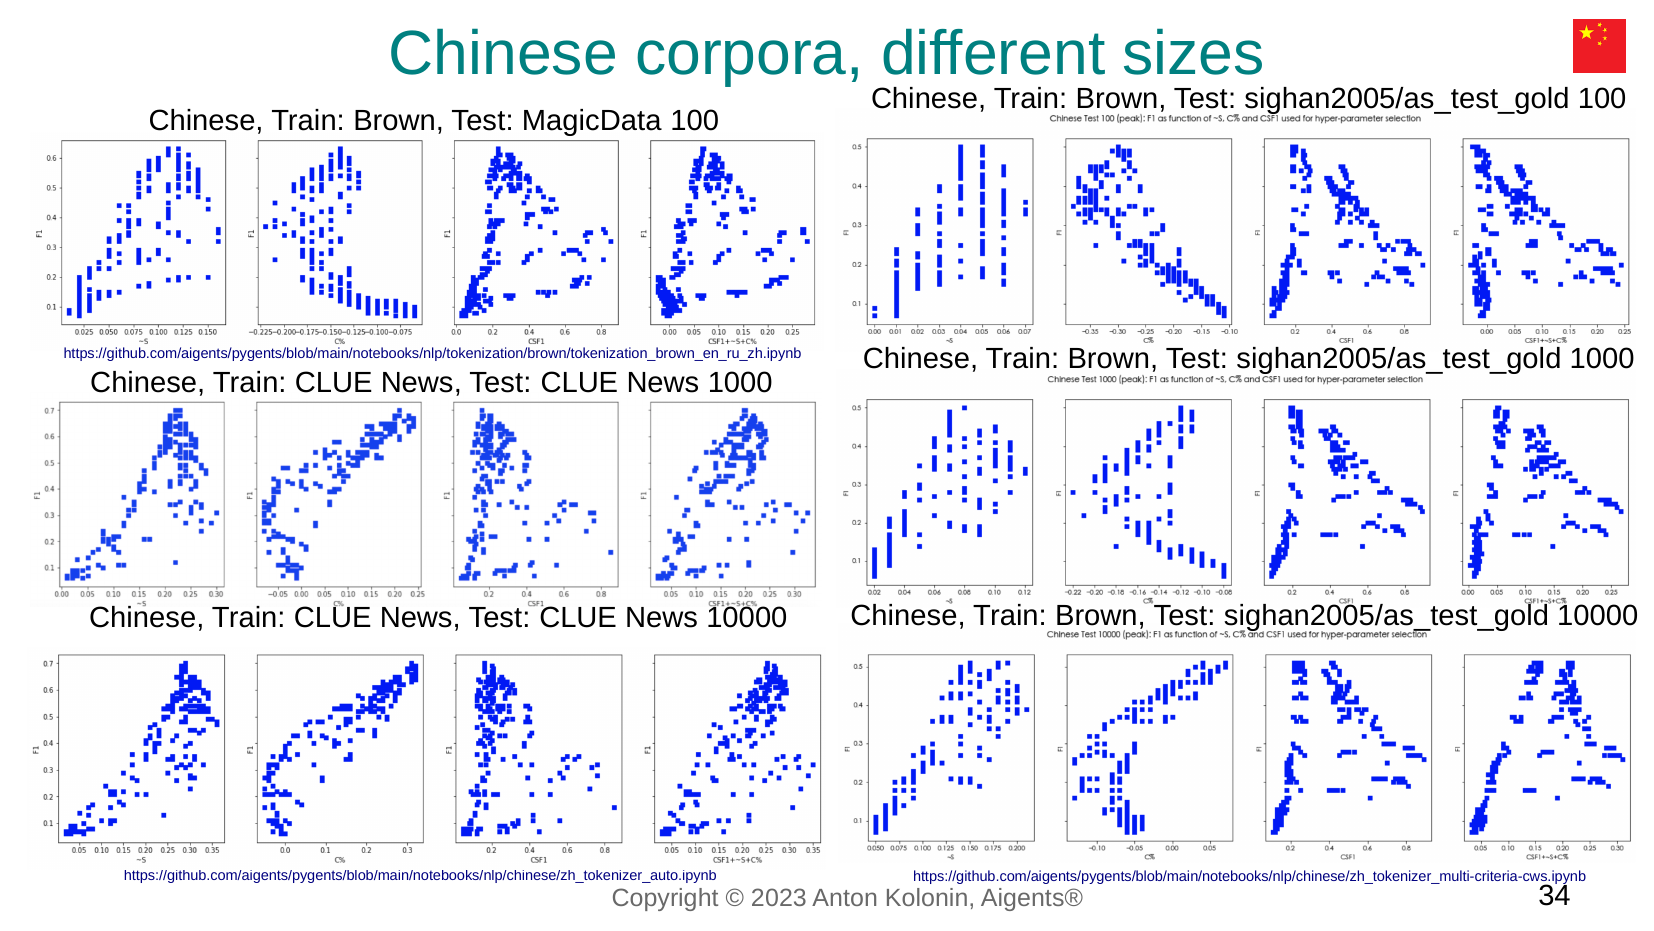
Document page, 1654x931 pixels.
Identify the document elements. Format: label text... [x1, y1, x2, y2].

picture [30, 392, 822, 607]
picture [835, 108, 1636, 352]
picture [27, 647, 826, 871]
text_box Chinese, Train: CLUE News, Test: CLUE News 1000 [75, 358, 834, 407]
text_box Chinese corpora, different sizes [0, 0, 1630, 106]
text_box https://github.com/aigents/pygents/blob/main/notebooks/nlp/chinese/zh_tokenizer_auto.ipynb [109, 871, 732, 891]
text_box https://github.com/aigents/pygents/blob/main/notebooks/nlp/tokenization/brown/tokenization_brown_en_ru_zh.ipynb [48, 338, 817, 370]
text_box Chinese, Train: Brown, Test: sighan2005/as_test_gold 1000 [848, 332, 1651, 384]
text_box https://github.com/aigents/pygents/blob/main/notebooks/nlp/chinese/zh_tokenizer_multi-criteria-cws.ipynb [898, 860, 1602, 892]
picture [1573, 19, 1626, 73]
picture [836, 369, 1636, 591]
text_box Chinese, Train: Brown, Test: sighan2005/as_test_gold 100 [856, 72, 1643, 125]
picture [30, 132, 824, 351]
text_box Chinese, Train: Brown, Test: sighan2005/as_test_gold 10000 [843, 591, 1654, 640]
text_box Chinese, Train: CLUE News, Test: CLUE News 10000 [34, 588, 843, 646]
picture [838, 640, 1636, 863]
text_box Chinese, Train: Brown, Test: MagicData 100 [133, 96, 789, 144]
